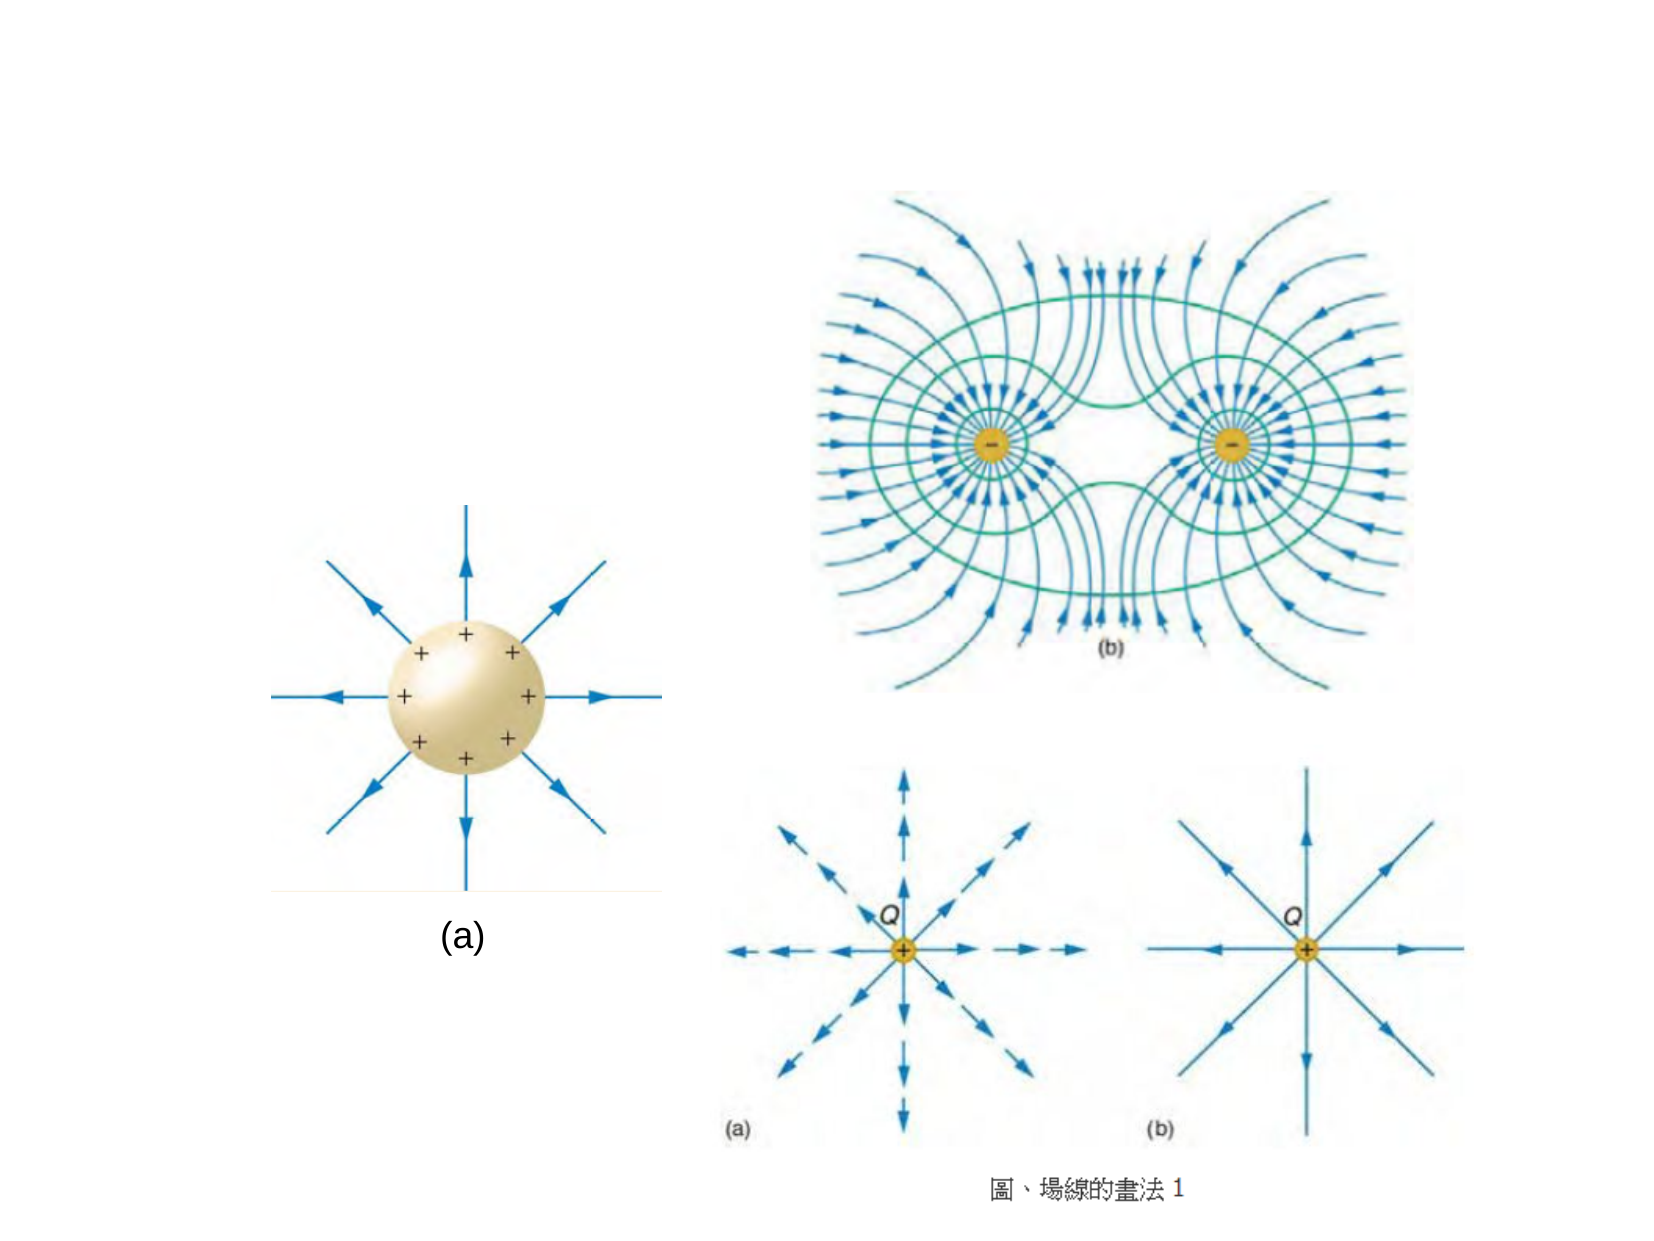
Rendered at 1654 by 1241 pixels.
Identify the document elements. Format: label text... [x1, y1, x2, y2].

picture [710, 736, 1477, 1217]
picture [271, 505, 662, 892]
picture [810, 177, 1430, 721]
text_box (a) [425, 907, 501, 965]
